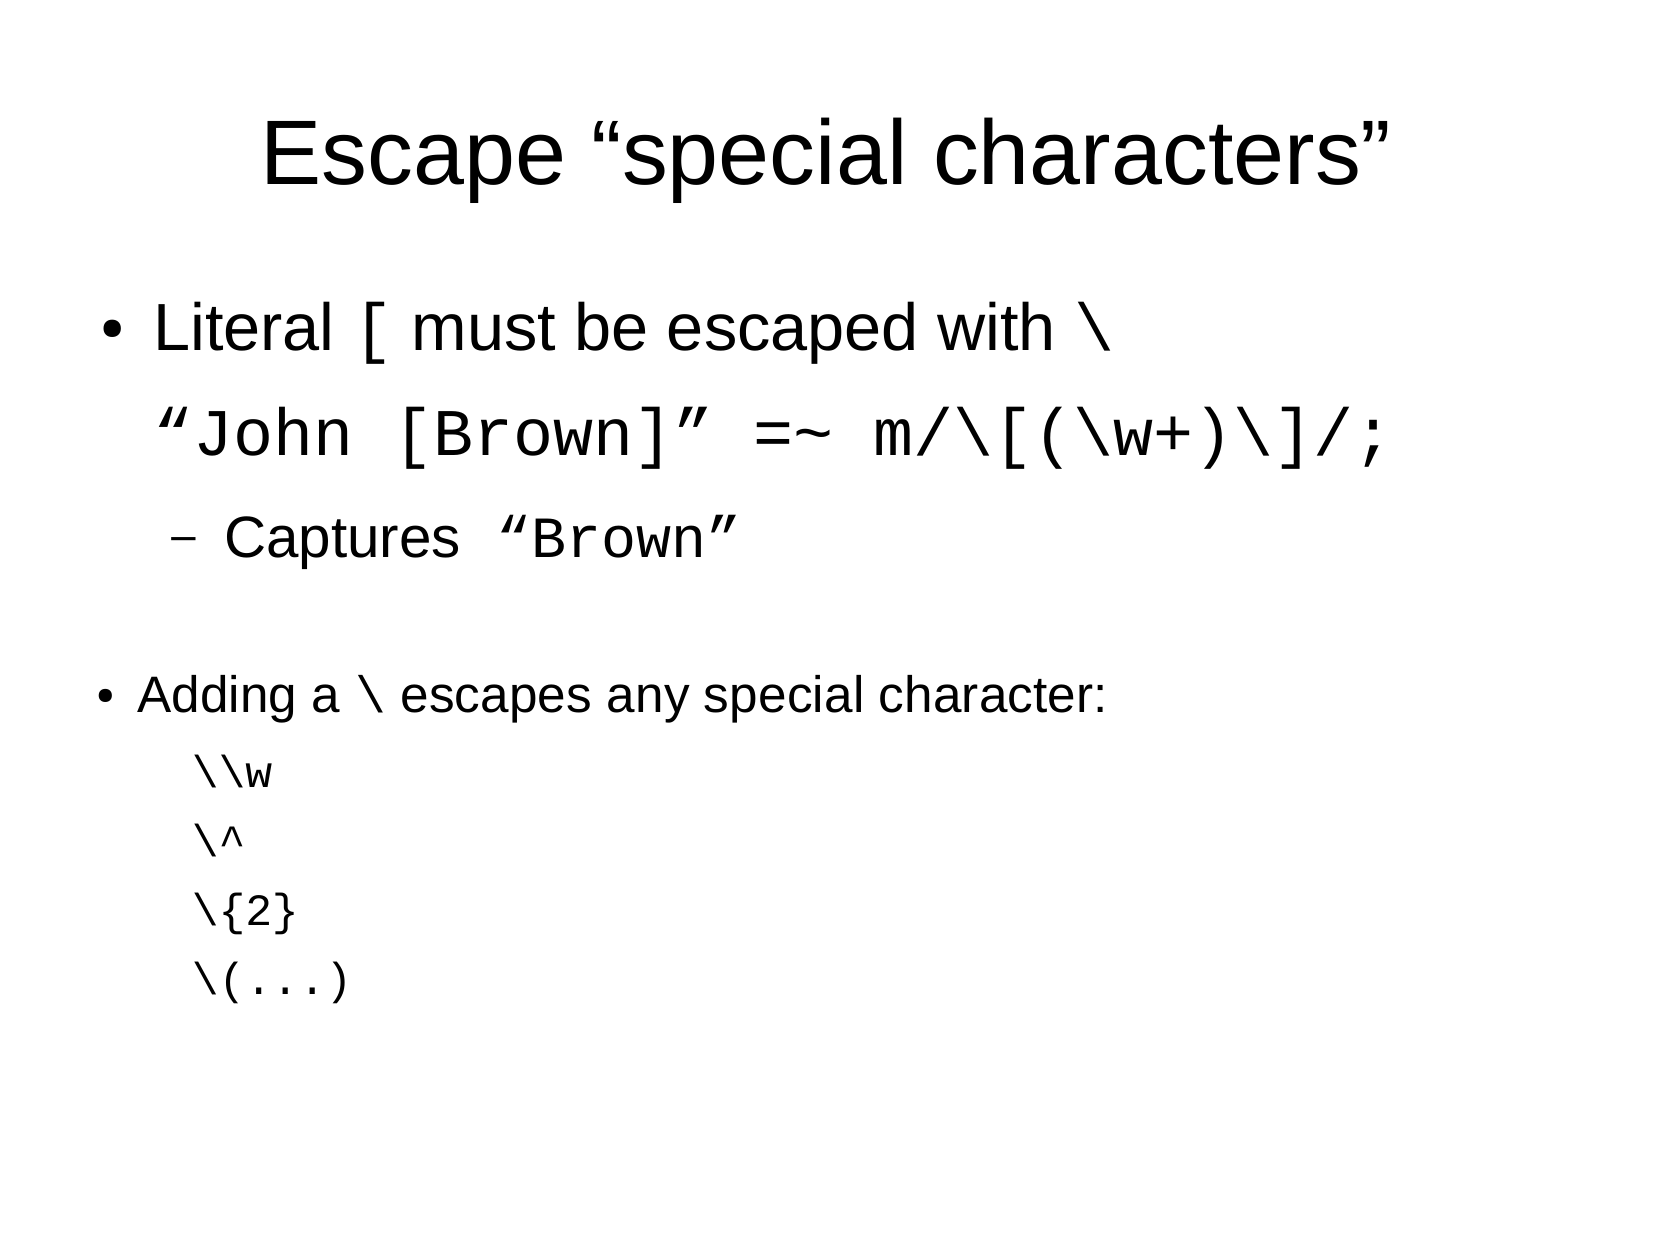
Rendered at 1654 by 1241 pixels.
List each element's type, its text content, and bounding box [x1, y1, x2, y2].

list Adding a \ escapes any special character: \\w \^ \{2} \(...) [82, 665, 1571, 1009]
title Escape “special characters” [82, 49, 1571, 257]
list Literal [ must be escaped with \ “John [Brown]” =~ m/\[(\w+)\]/; Captures “Brown” [82, 290, 1571, 634]
